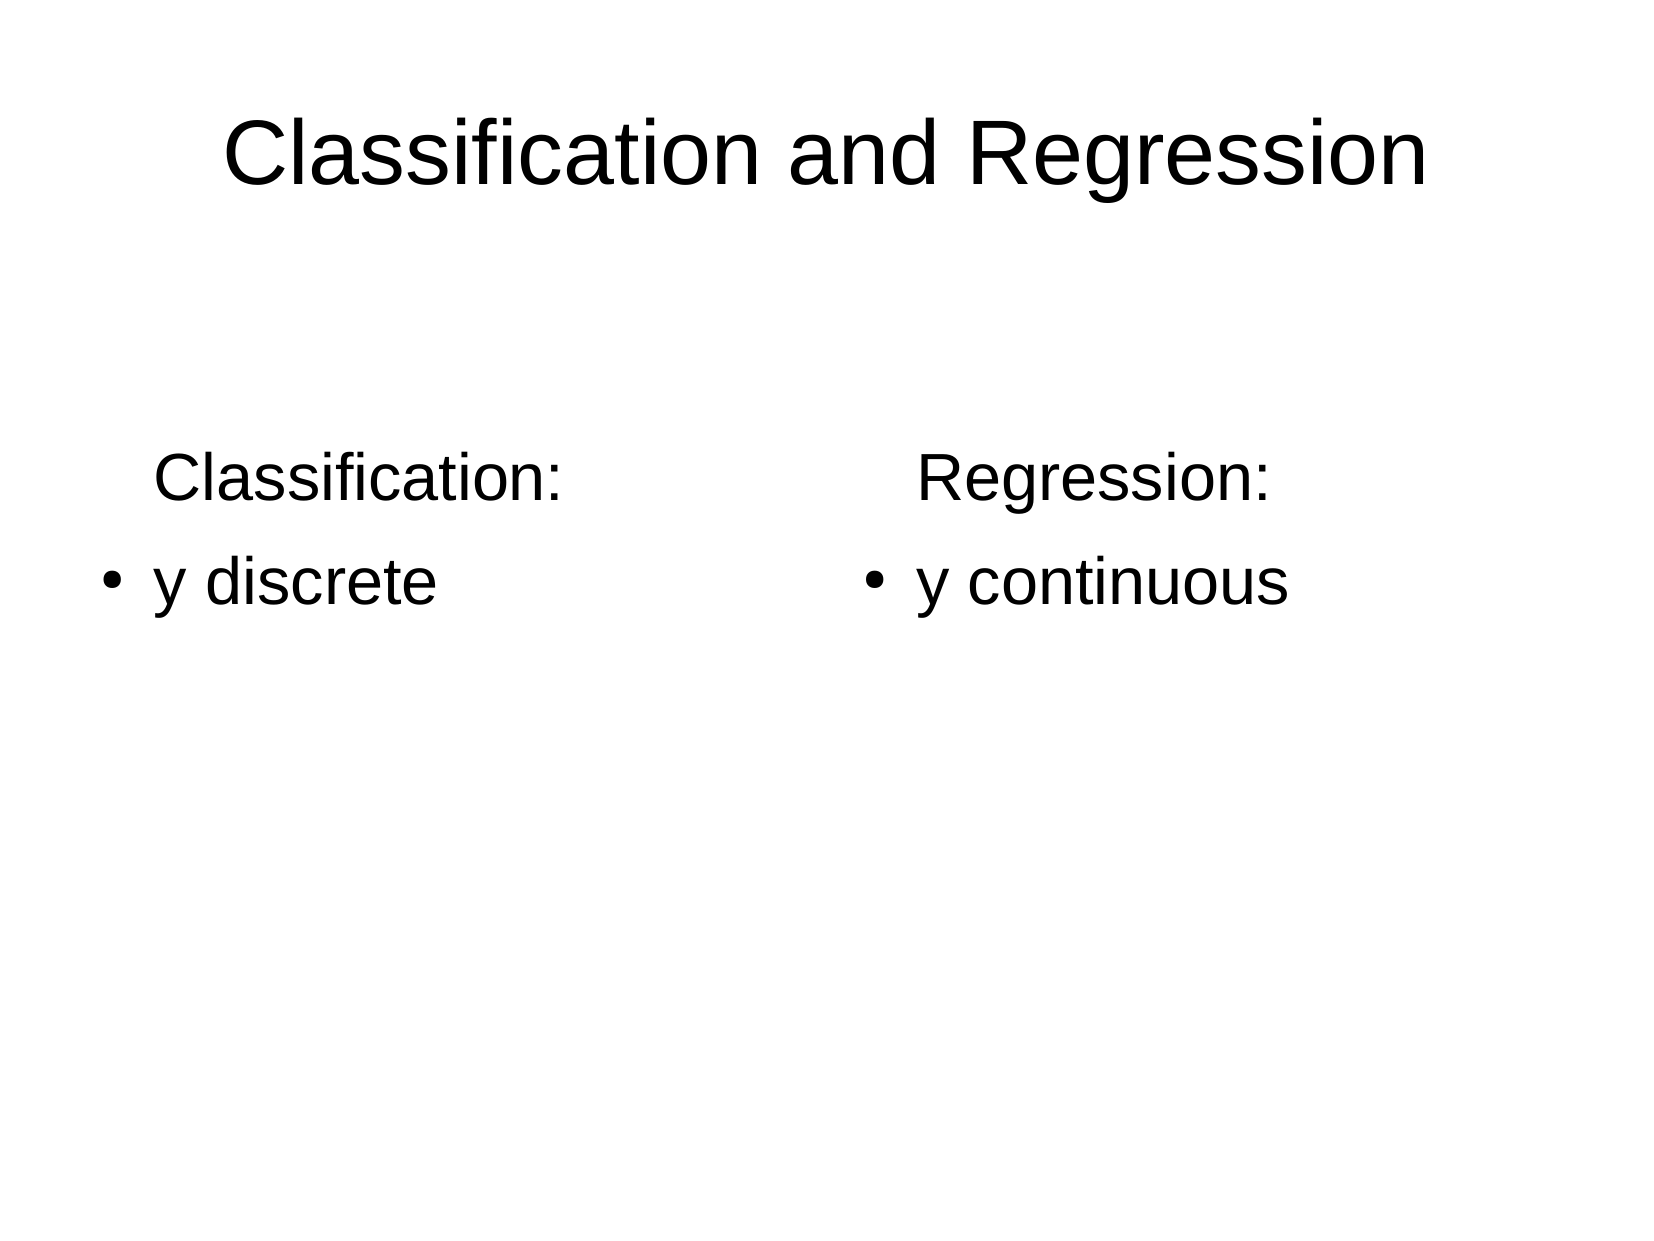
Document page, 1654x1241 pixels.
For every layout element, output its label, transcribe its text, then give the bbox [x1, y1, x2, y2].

list Classification: y discrete [82, 290, 809, 1010]
title Classification and Regression [82, 49, 1571, 257]
list Regression: y continuous [845, 290, 1572, 1010]
